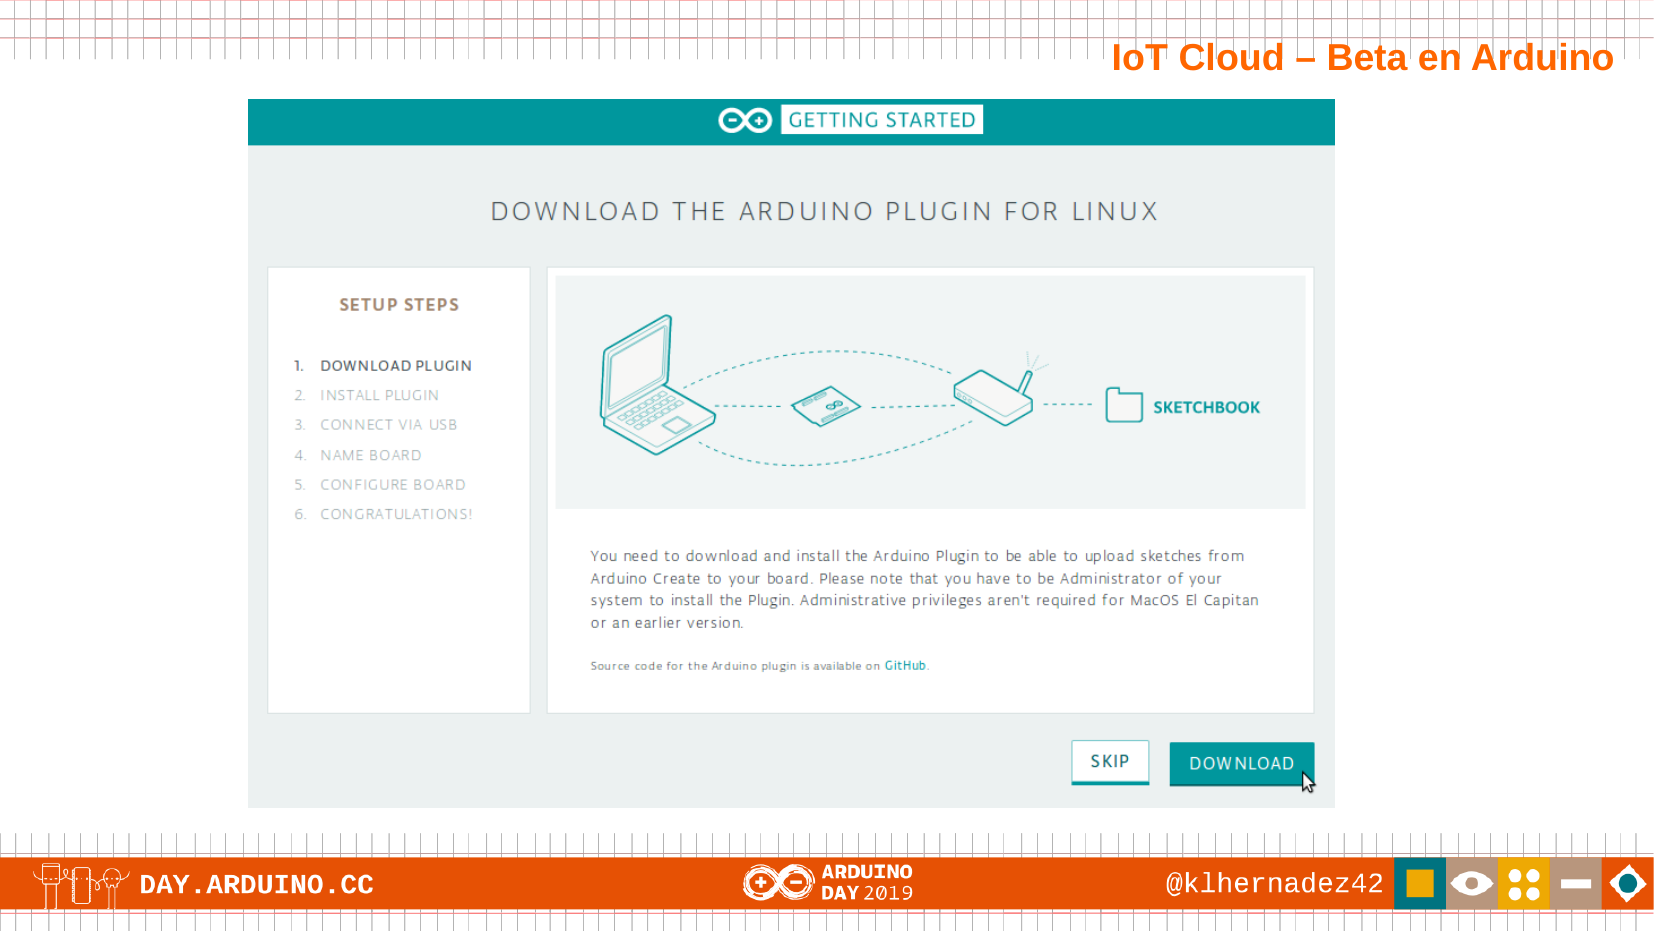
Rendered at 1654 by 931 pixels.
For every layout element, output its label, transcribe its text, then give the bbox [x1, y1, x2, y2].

text_box IoT Cloud – Beta en Arduino [377, 29, 1630, 101]
picture [0, 0, 1654, 931]
